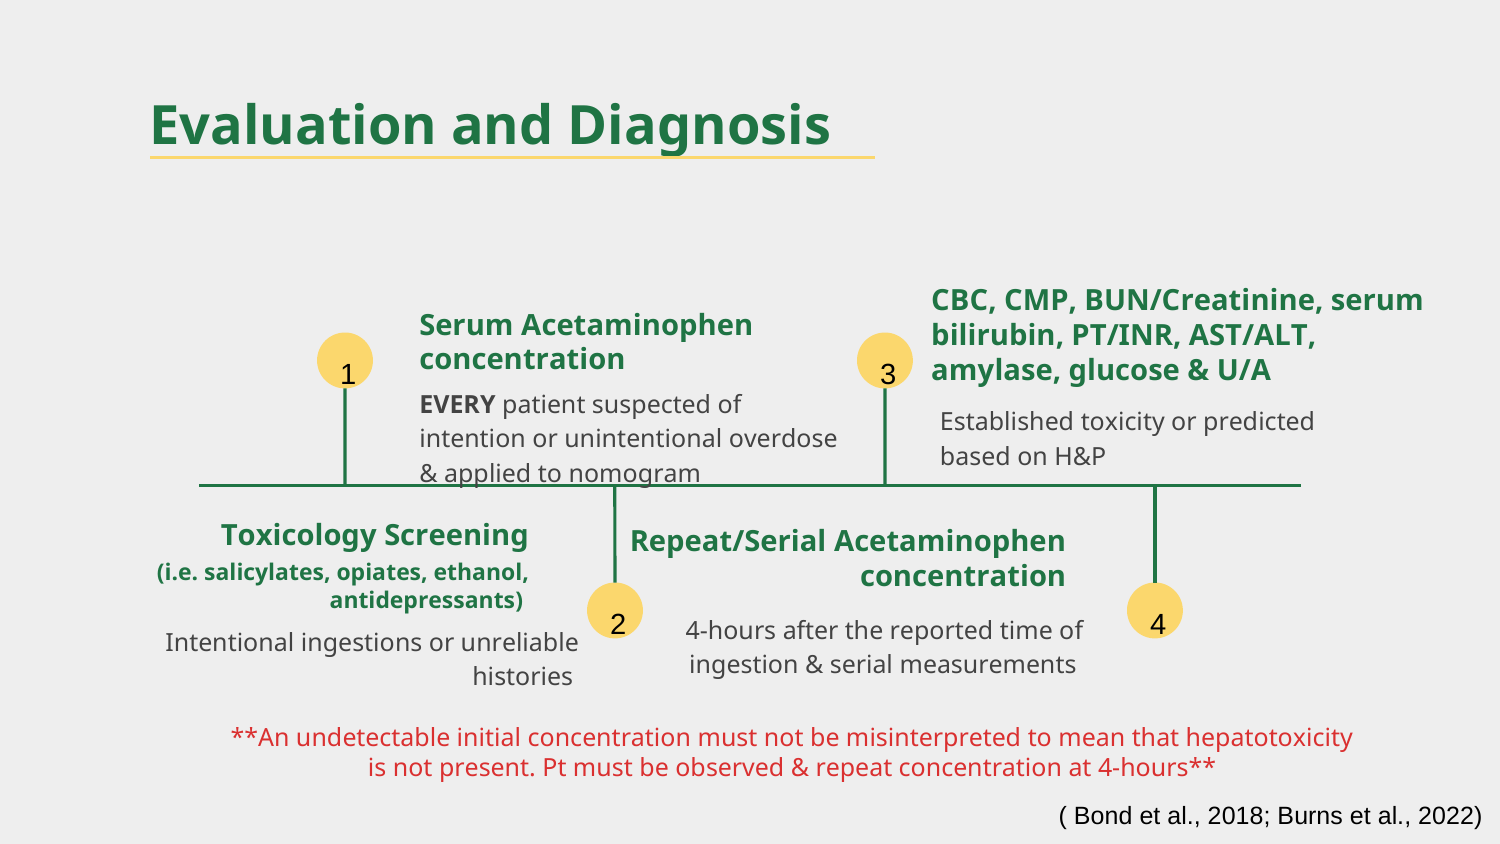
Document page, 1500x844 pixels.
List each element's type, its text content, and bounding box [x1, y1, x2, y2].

text_box ( Bond et al., 2018; Burns et al., 2022) [1043, 791, 1500, 838]
text_box 2 [587, 582, 643, 639]
text_box **An undetectable initial concentration must not be misinterpreted to mean that hepatotoxicity is not present. Pt must be observed & repeat concentration at 4-hours** [204, 714, 1382, 790]
title Toxicology Screening (i.e. salicylates, opiates, ethanol, antidepressants) [134, 501, 600, 596]
title Evaluation and Diagnosis [134, 75, 1366, 170]
text_box 1 [317, 332, 373, 389]
text_box 4 [1128, 582, 1183, 639]
title Repeat/Serial Acetaminophen concentration [614, 507, 1128, 602]
text_box 3 [857, 332, 913, 389]
title Serum Acetaminophen concentration [404, 290, 826, 368]
title CBC, CMP, BUN/Creatinine, serum bilirubin, PT/INR, AST/ALT, amylase, glucose & U/A [916, 266, 1461, 385]
subtitle Intentional ingestions or unreliable histories [150, 606, 600, 701]
subtitle 4-hours after the reported time of ingestion & serial measurements [670, 594, 1128, 689]
subtitle EVERY patient suspected of intention or unintentional overdose & applied to nomogram [404, 368, 858, 463]
subtitle Established toxicity or predicted based on H&P [925, 386, 1349, 482]
